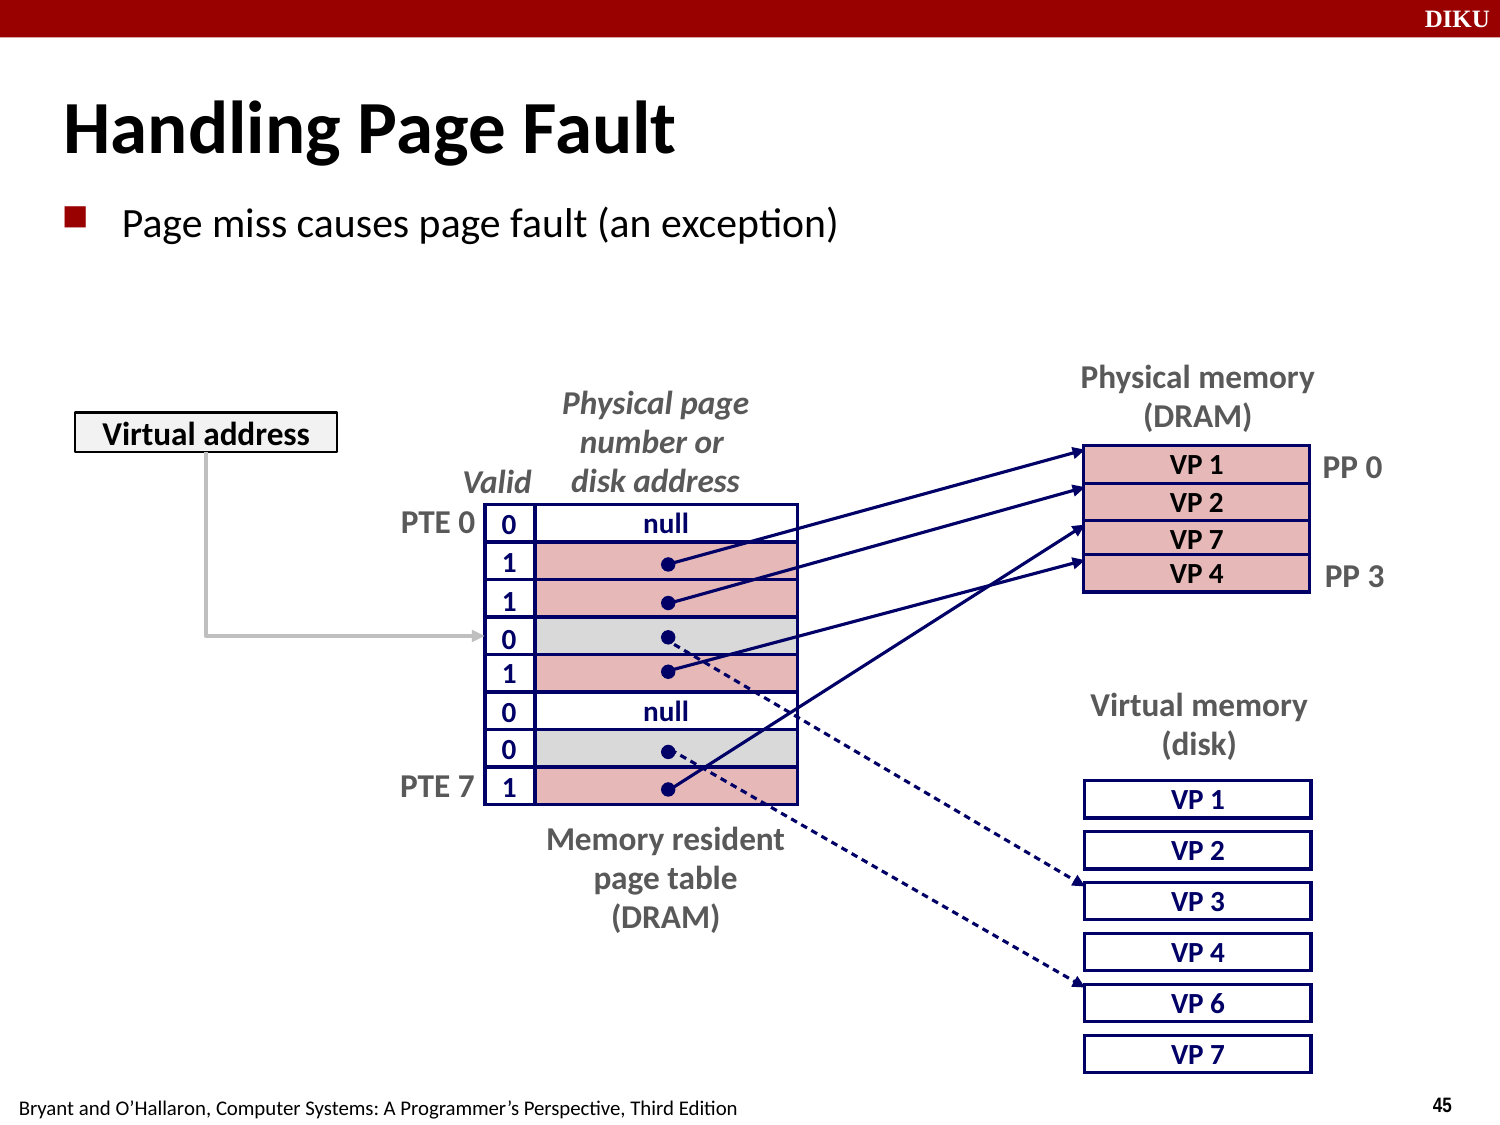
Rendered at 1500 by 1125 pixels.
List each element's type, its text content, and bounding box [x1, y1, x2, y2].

text_box PP 3 [1310, 548, 1400, 604]
text_box 0 [505, 633, 512, 646]
text_box 1 [487, 537, 532, 576]
text_box PTE 7 [385, 758, 490, 814]
text_box VP 2 [1083, 484, 1310, 521]
text_box 1 [487, 576, 532, 627]
text_box null [536, 693, 798, 730]
text_box VP 3 [1084, 882, 1312, 920]
text_box Page miss causes page fault (an exception) [50, 188, 1414, 313]
text_box null [768, 713, 798, 730]
text_box Virtual memory (disk) [1075, 677, 1323, 772]
text_box Virtual address [75, 412, 338, 453]
text_box VP 4 [1083, 554, 1310, 593]
text_box Physical page number or disk address [547, 374, 765, 509]
text_box 0 [490, 499, 532, 537]
text_box 1 [490, 775, 532, 814]
text_box 0 [486, 614, 532, 665]
text_box 0 [486, 687, 532, 724]
text_box VP 4 [1084, 933, 1312, 971]
text_box VP 1 [1084, 780, 1312, 819]
text_box PTE 0 [385, 493, 490, 549]
text_box VP 2 [1084, 831, 1312, 869]
text_box VP 7 [1084, 1035, 1312, 1073]
text_box 1 [487, 648, 532, 687]
text_box 0 [486, 724, 532, 775]
text_box VP 6 [1084, 984, 1312, 1022]
text_box VP 1 [1083, 445, 1310, 484]
text_box Handling Page Fault [48, 59, 1408, 188]
text_box VP 7 [1083, 521, 1310, 554]
text_box null [536, 504, 798, 542]
text_box null [759, 531, 798, 542]
text_box PP 0 [1307, 439, 1398, 495]
text_box [536, 730, 798, 805]
text_box [536, 542, 798, 693]
text_box Valid [447, 454, 560, 510]
text_box Physical memory (DRAM) [1065, 349, 1330, 445]
text_box Memory resident page table (DRAM) [531, 811, 801, 945]
